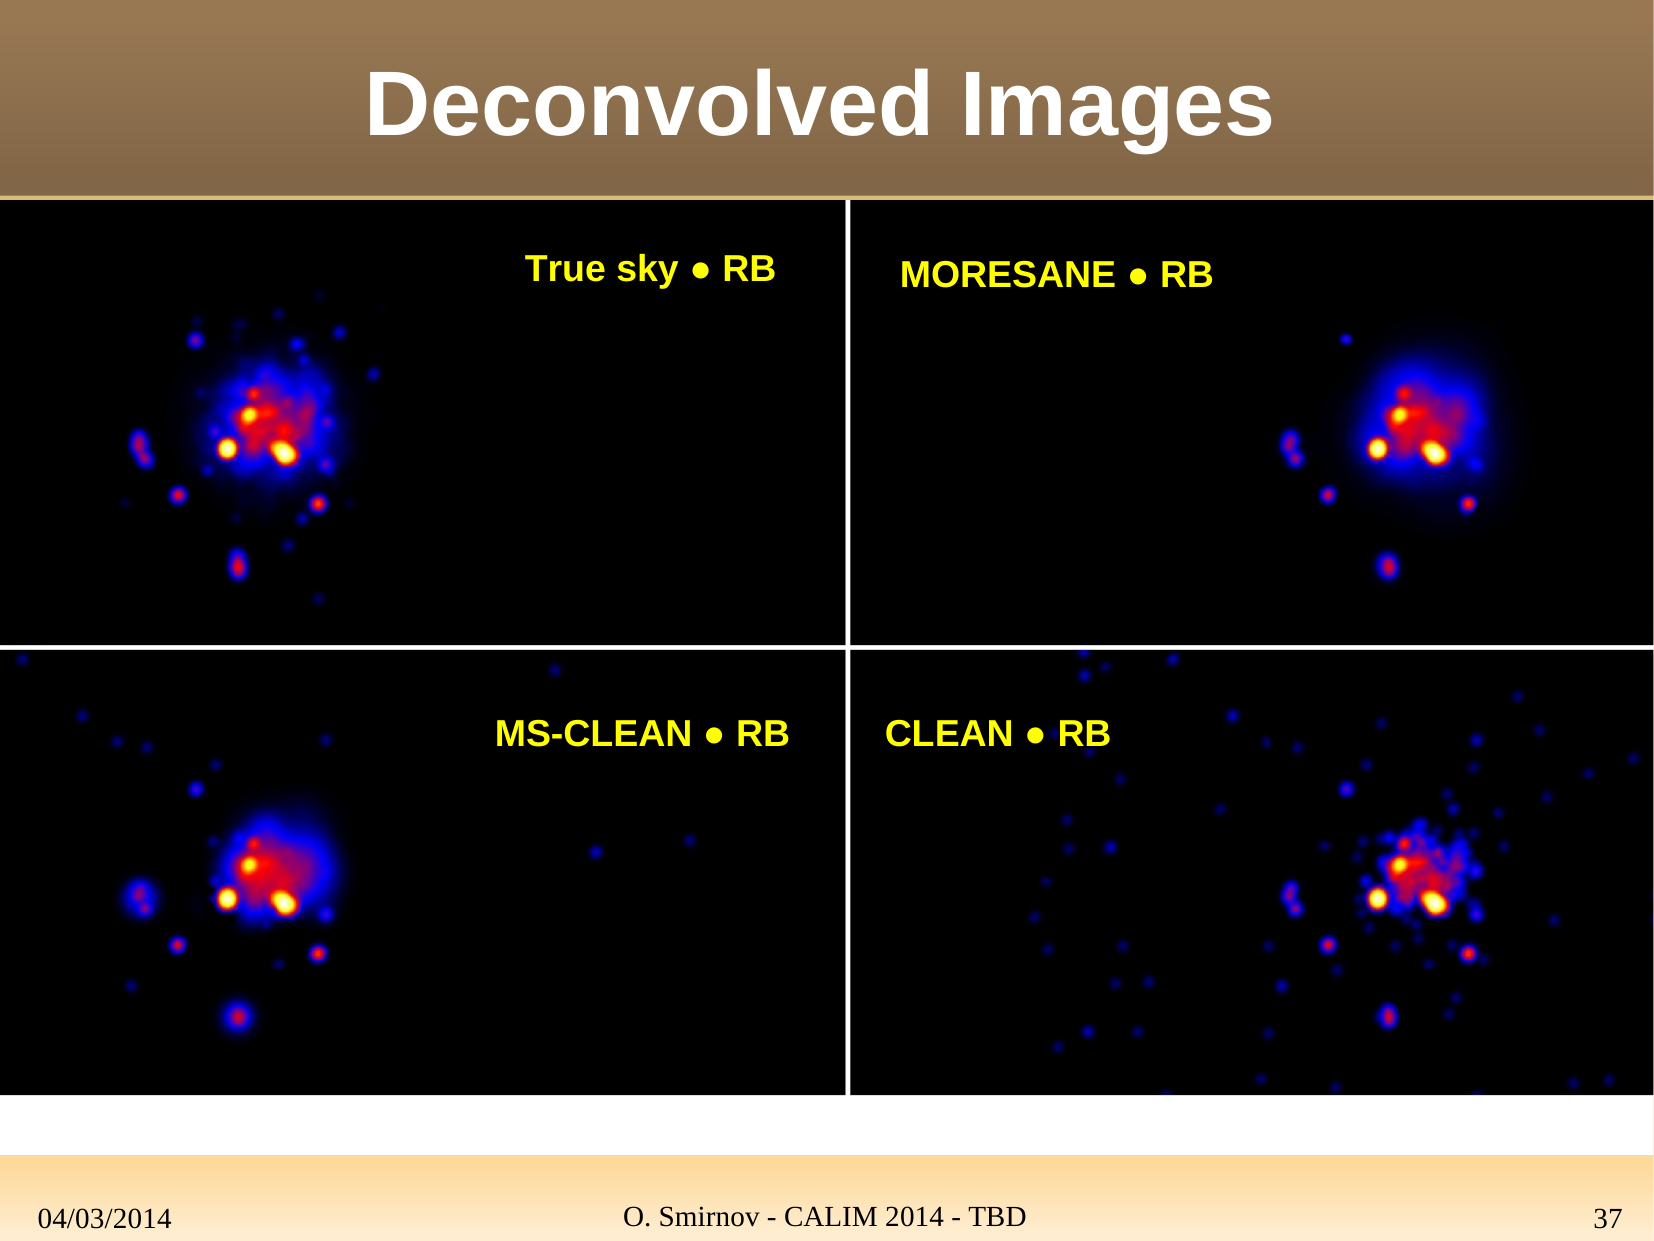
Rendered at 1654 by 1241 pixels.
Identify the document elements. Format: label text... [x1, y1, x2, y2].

text_box CLEAN ● RB [870, 705, 1171, 762]
text_box MS-CLEAN ● RB [480, 705, 811, 762]
title Deconvolved Images [76, 0, 1565, 200]
text_box MORESANE ● RB [885, 246, 1276, 304]
picture [0, 0, 1654, 1241]
text_box True sky ● RB [510, 240, 811, 297]
